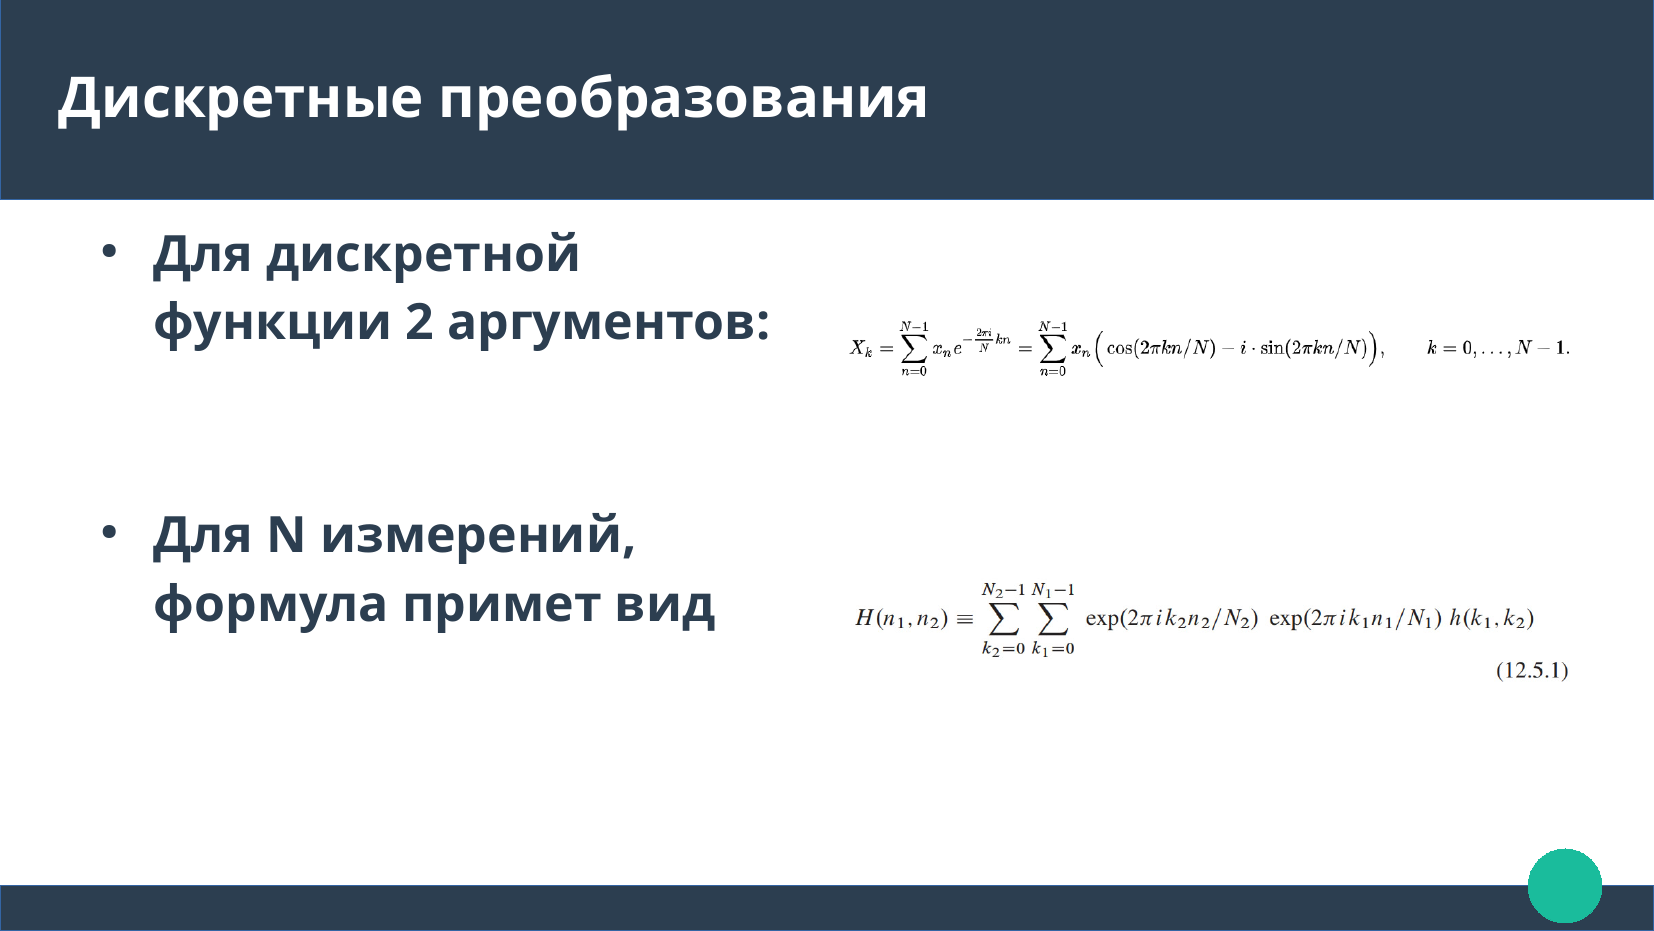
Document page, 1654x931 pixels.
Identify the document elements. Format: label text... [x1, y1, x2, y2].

title Дискретные преобразования [59, 37, 1595, 155]
list Для дискретной функции 2 аргументов: [82, 217, 809, 475]
picture [845, 572, 1572, 684]
list Для N измерений, формула примет вид [82, 499, 809, 757]
picture [845, 309, 1572, 383]
